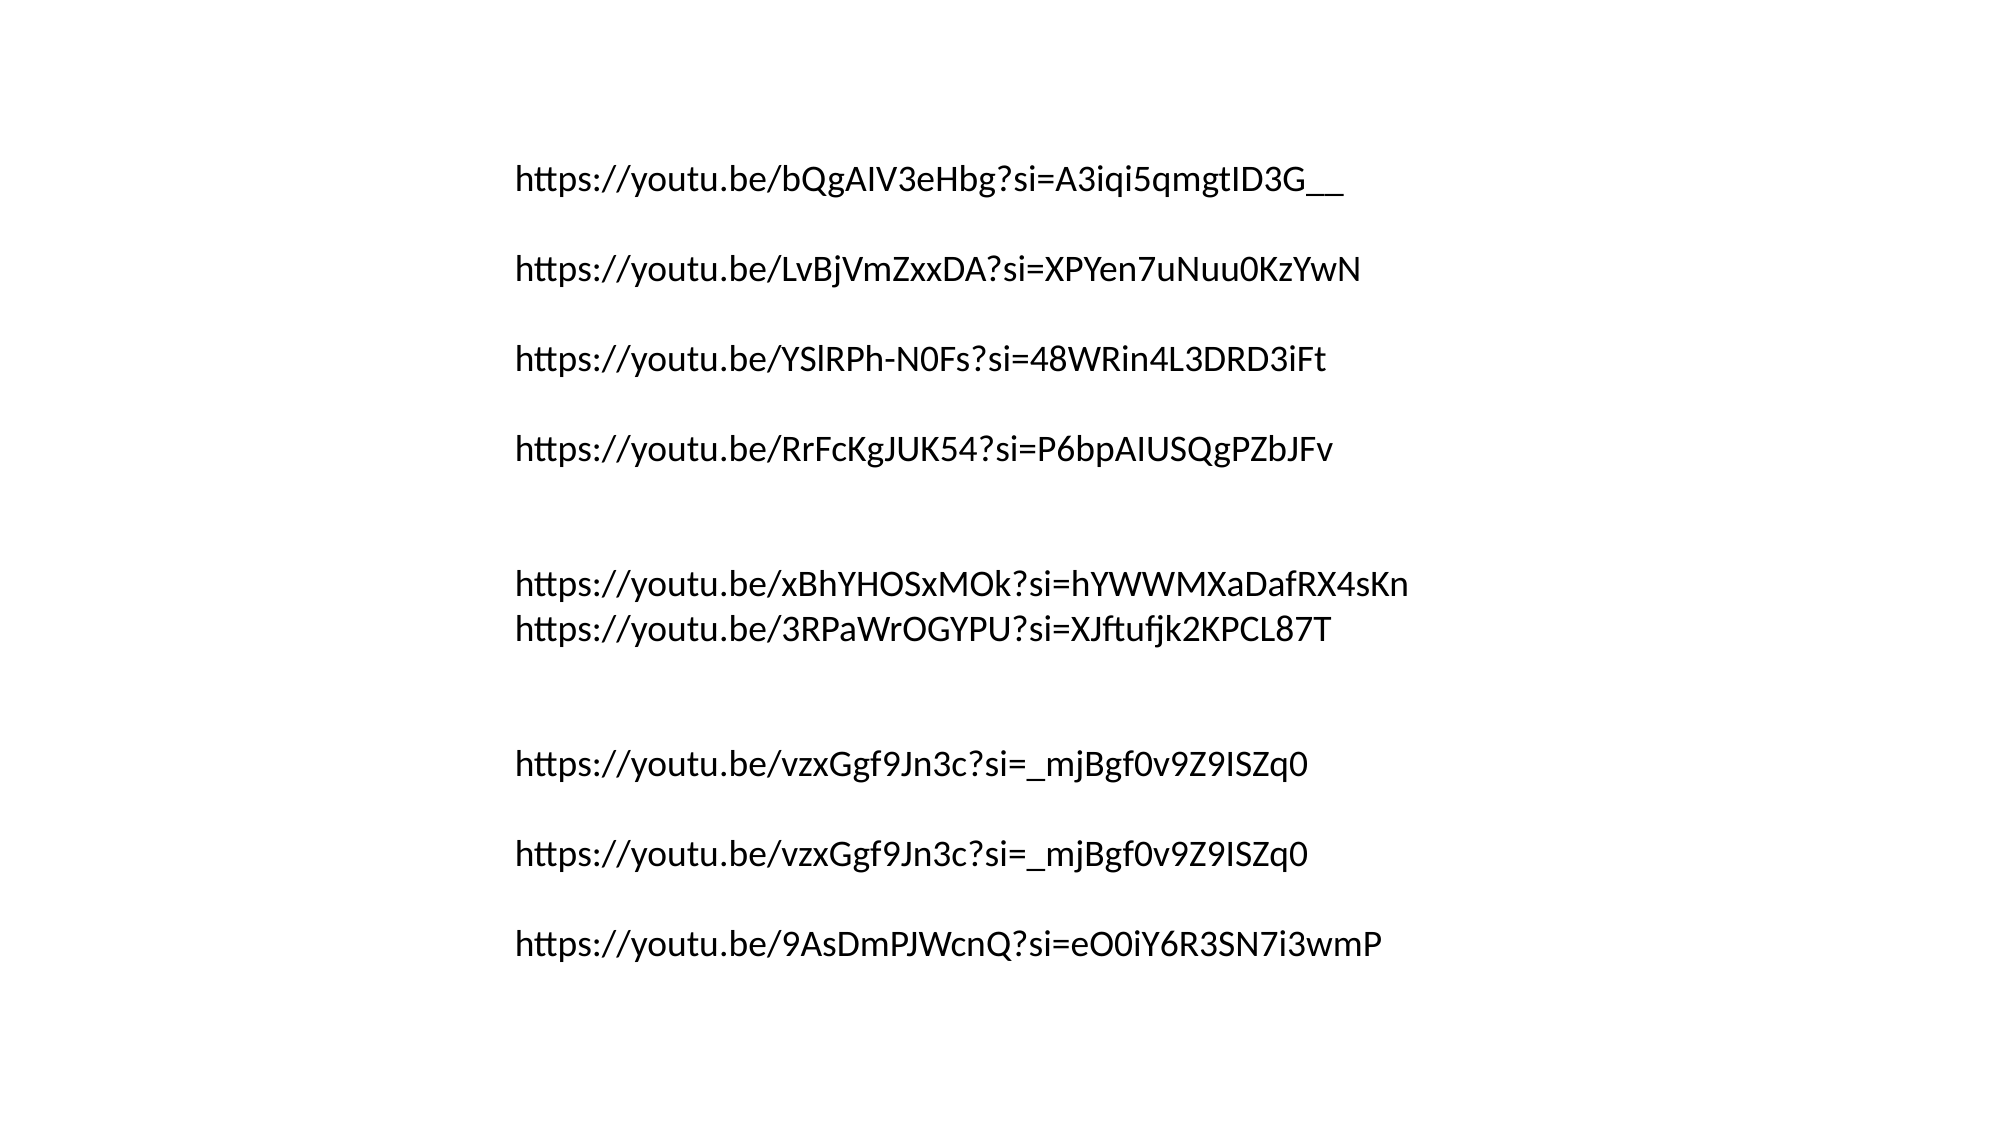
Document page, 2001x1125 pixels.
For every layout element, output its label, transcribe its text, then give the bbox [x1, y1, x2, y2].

text_box https://youtu.be/bQgAIV3eHbg?si=A3iqi5qmgtID3G__ https://youtu.be/LvBjVmZxxDA?si=XPYen7uNuu0KzYwN https://youtu.be/YSlRPh-N0Fs?si=48WRin4L3DRD3iFt https://youtu.be/RrFcKgJUK54?si=P6bpAIUSQgPZbJFv https://youtu.be/xBhYHOSxMOk?si=hYWWMXaDafRX4sKn https://youtu.be/3RPaWrOGYPU?si=XJftufjk2KPCL87T https://youtu.be/vzxGgf9Jn3c?si=_mjBgf0v9Z9ISZq0 https://youtu.be/vzxGgf9Jn3c?si=_mjBgf0v9Z9ISZq0 https://youtu.be/9AsDmPJWcnQ?si=eO0iY6R3SN7i3wmP [500, 146, 1500, 972]
